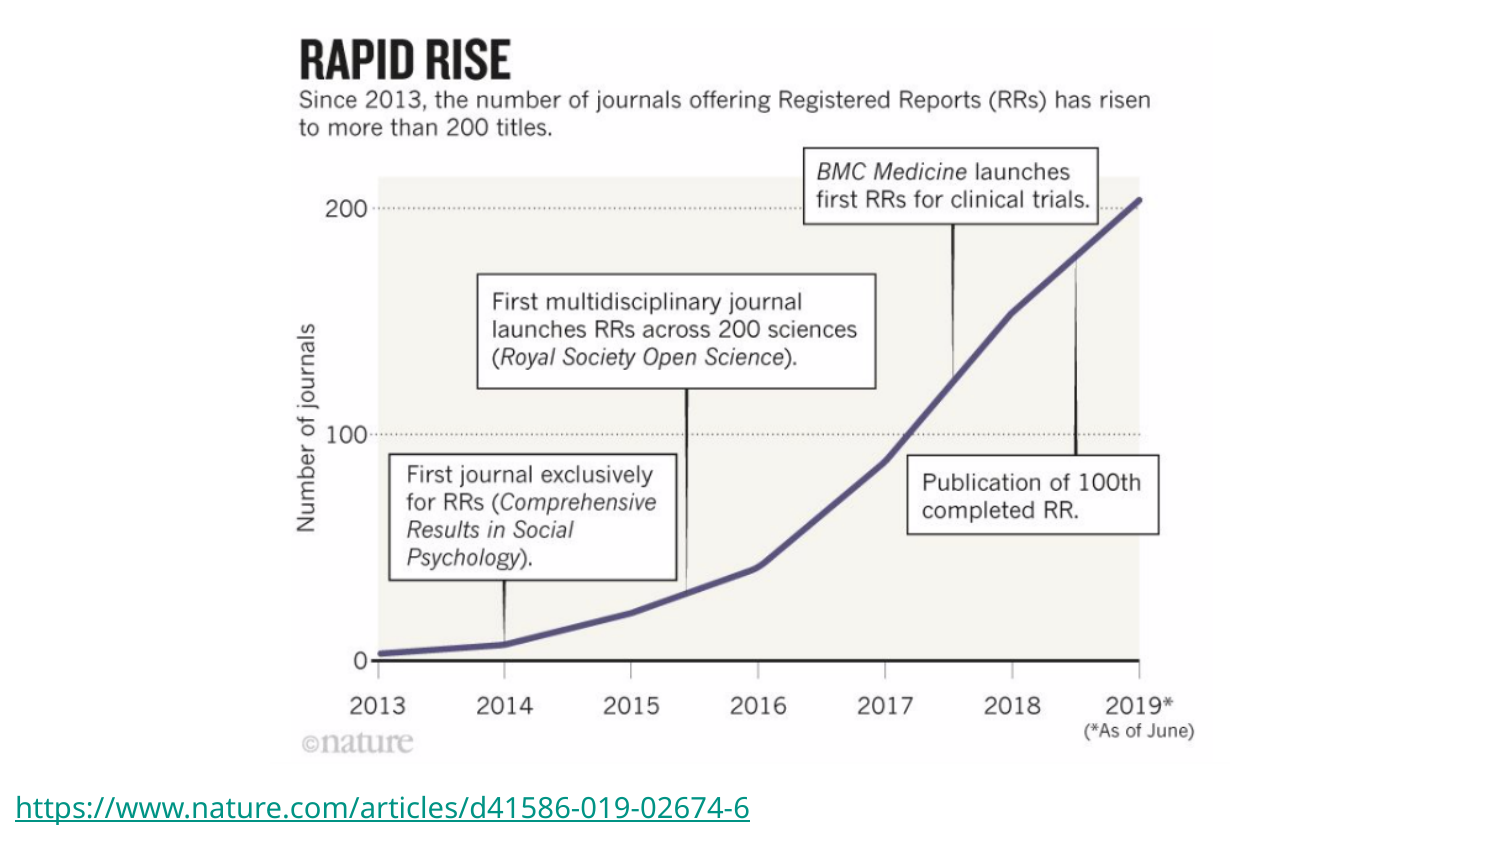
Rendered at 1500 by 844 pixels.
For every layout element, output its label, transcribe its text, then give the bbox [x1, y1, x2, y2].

text_box https://www.nature.com/articles/d41586-019-02674-6 [0, 773, 779, 844]
picture [270, 24, 1230, 764]
